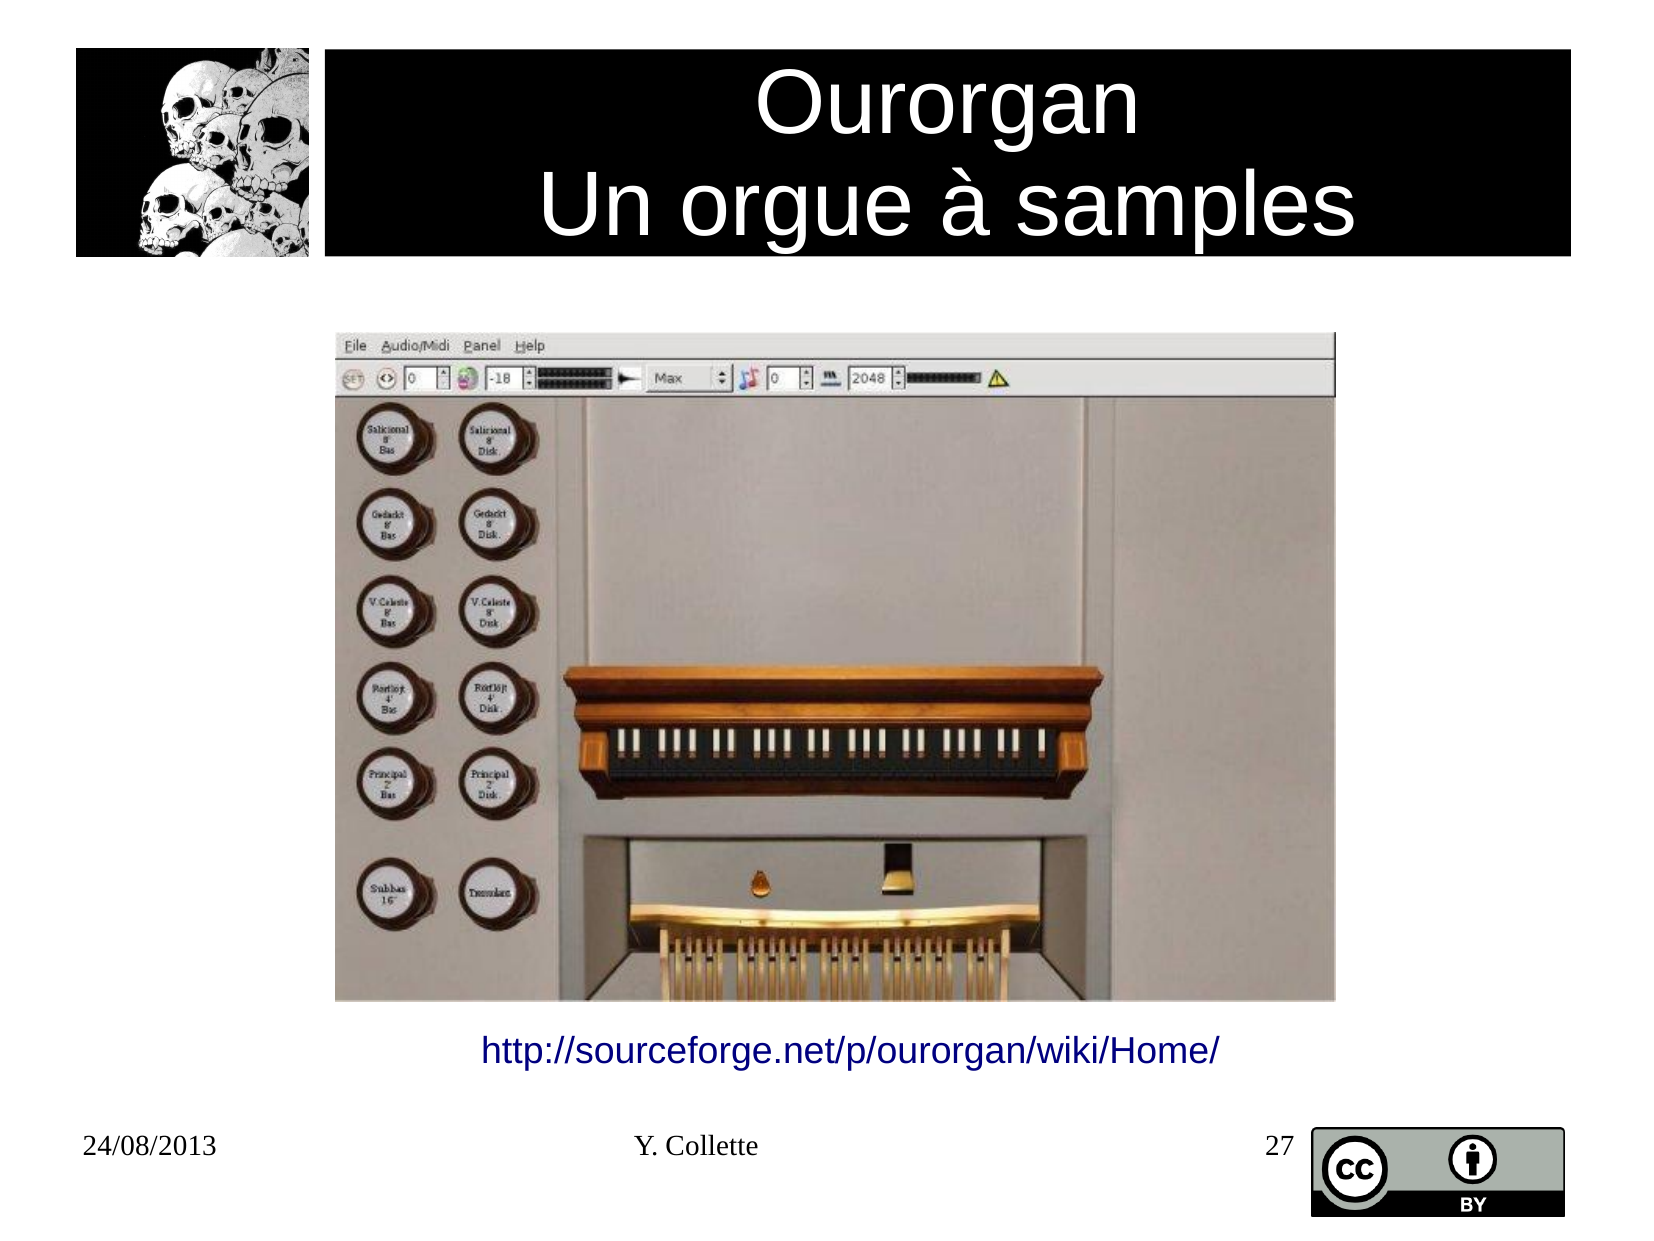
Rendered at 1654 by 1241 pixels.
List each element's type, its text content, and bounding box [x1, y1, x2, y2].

text_box http://sourceforge.net/p/ourorgan/wiki/Home/ [466, 1021, 1247, 1079]
picture [1311, 1127, 1565, 1217]
picture [335, 332, 1336, 1002]
title Ourorgan Un orgue à samples [324, 49, 1571, 257]
picture [76, 48, 309, 257]
